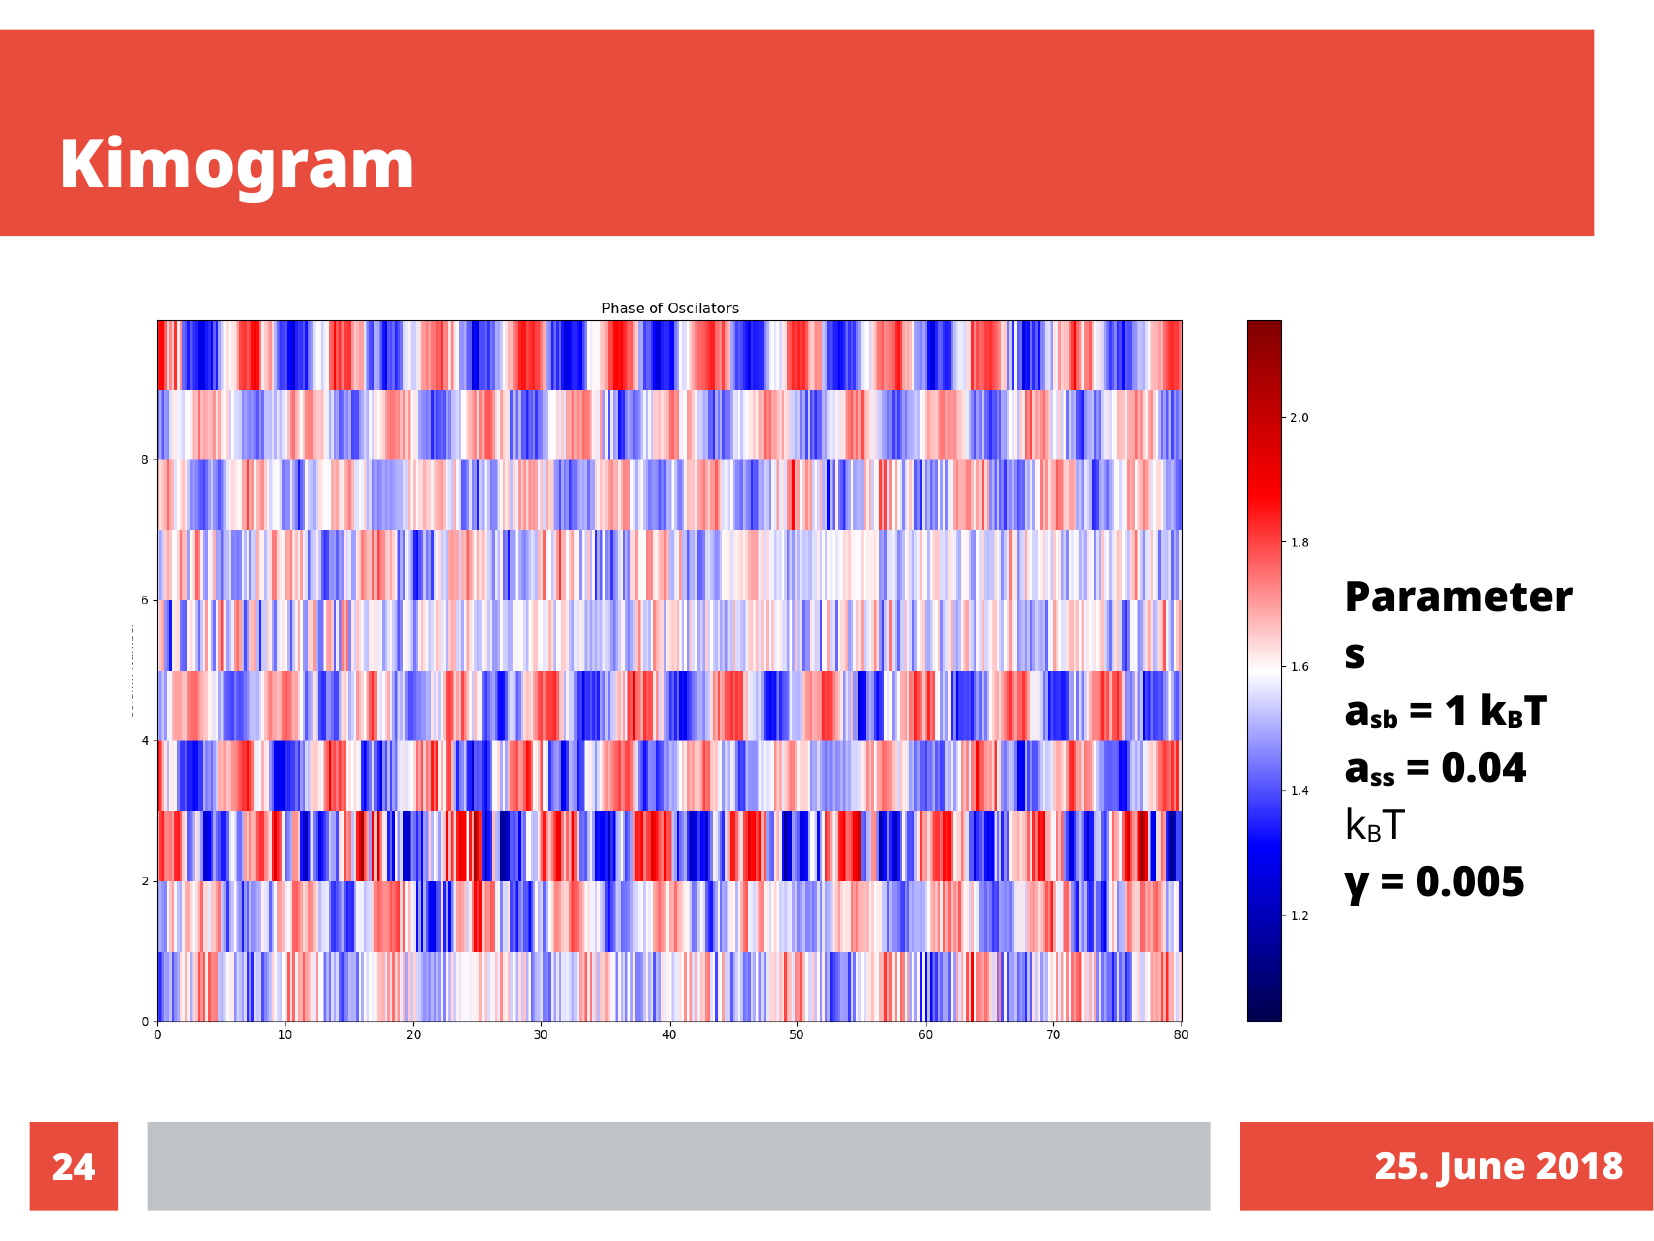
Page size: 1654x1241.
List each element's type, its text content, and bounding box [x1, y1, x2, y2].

title Kimogram [59, 59, 1595, 207]
text_box Parameters asb = 1 kBT ass = 0.04 kBT γ = 0.005 [1344, 509, 1586, 854]
picture [132, 299, 1326, 1046]
